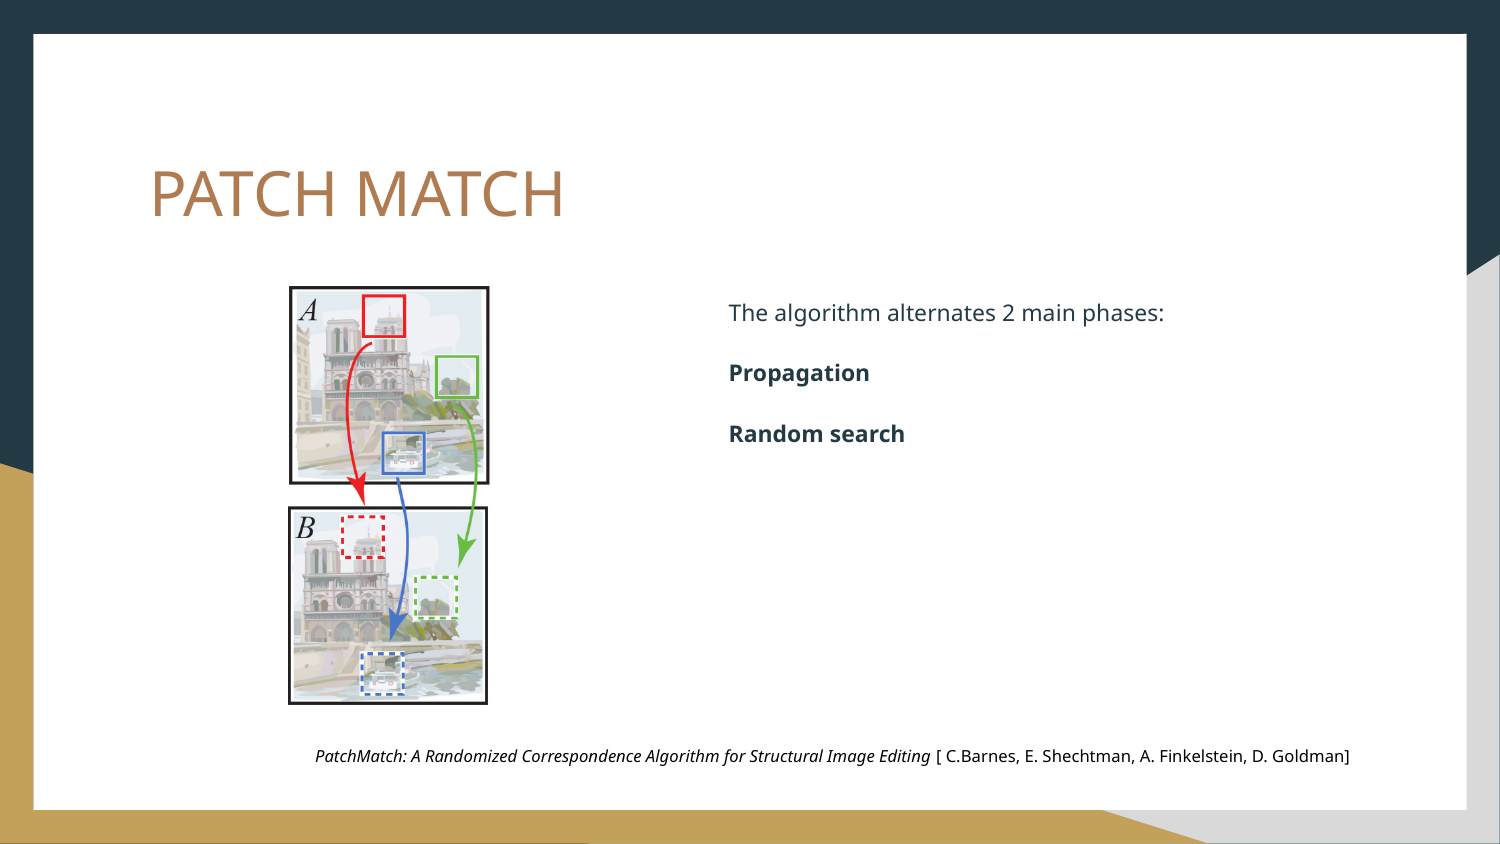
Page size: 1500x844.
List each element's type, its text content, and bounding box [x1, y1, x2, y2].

picture [284, 282, 496, 710]
list The algorithm alternates 2 main phases: Propagation Random search [713, 283, 1331, 723]
title PATCH MATCH [134, 138, 1366, 296]
text_box PatchMatch: A Randomized Correspondence Algorithm for Structural Image Editing [ C.Barnes, E. Shechtman, A. Finkelstein, D. Goldman] [48, 723, 1366, 789]
